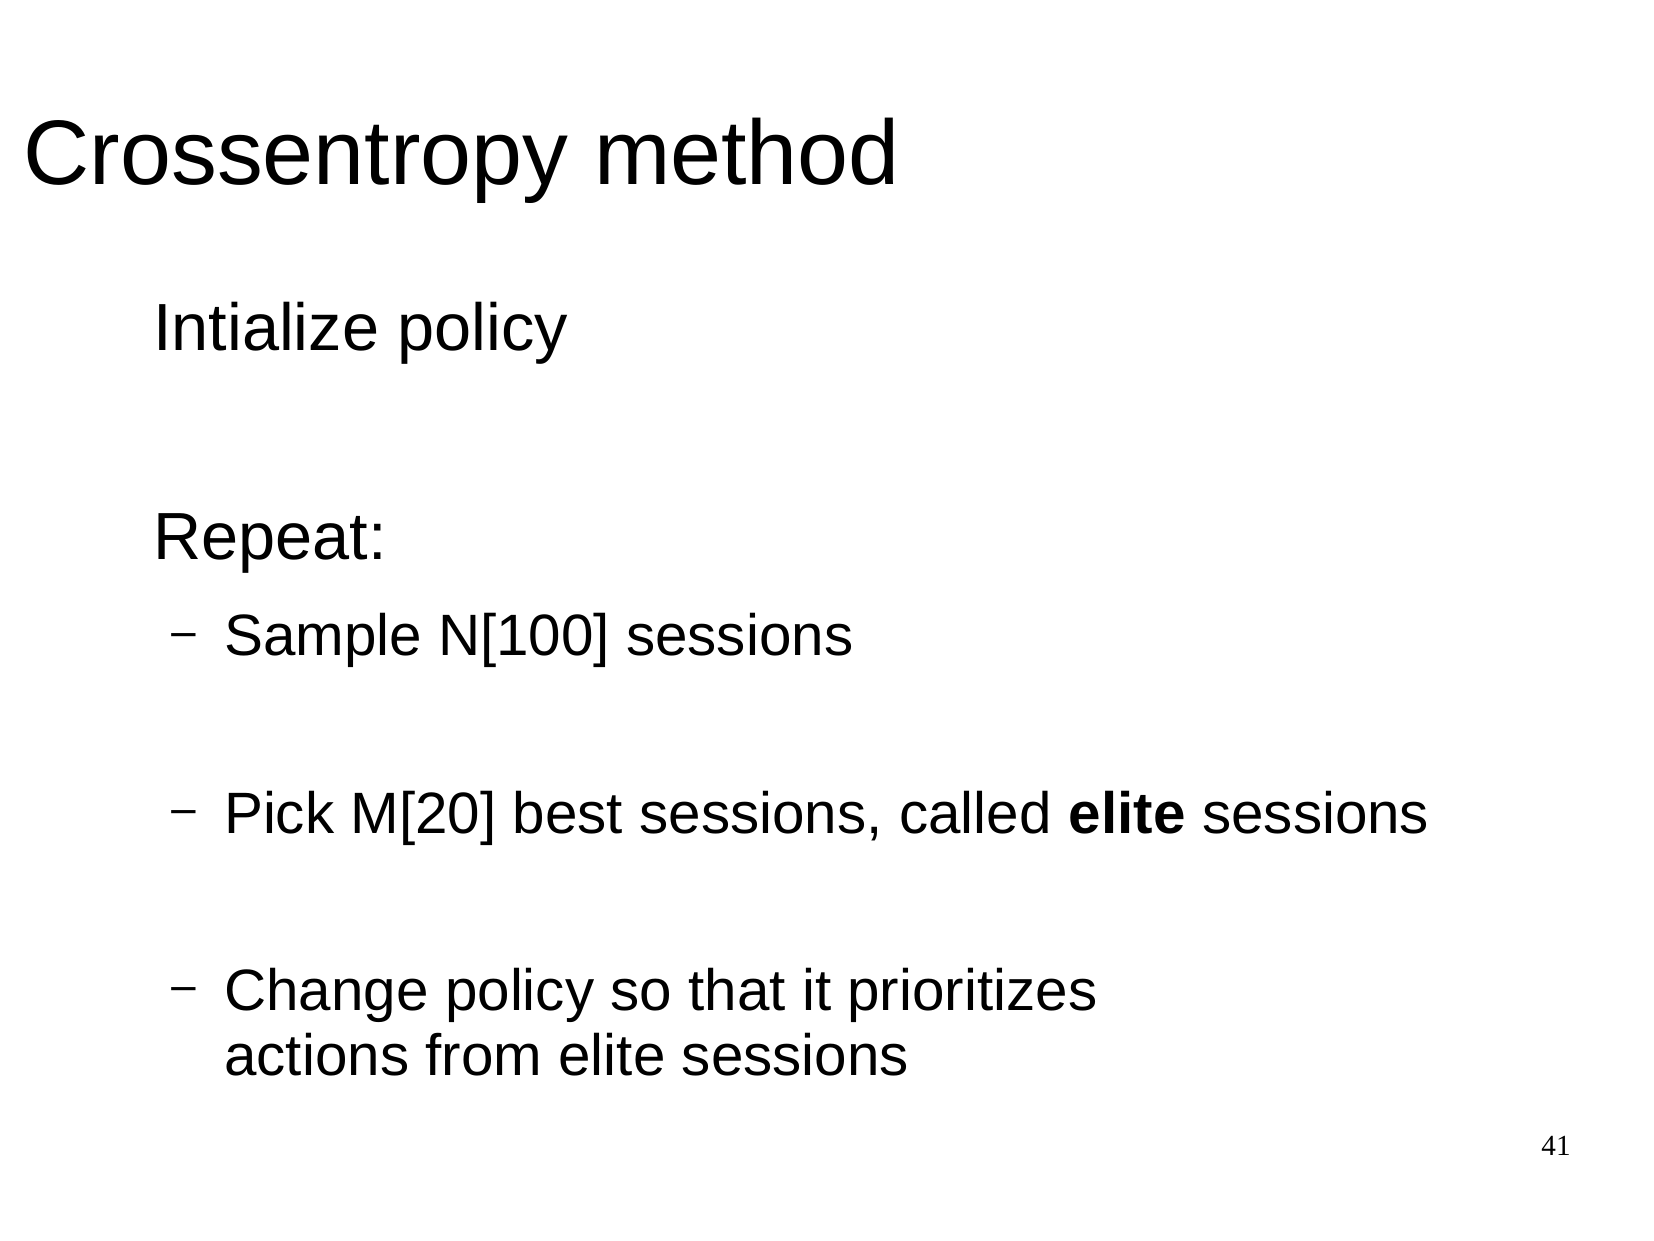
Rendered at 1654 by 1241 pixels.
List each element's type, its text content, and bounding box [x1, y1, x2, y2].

list Intialize policy Repeat: Sample N[100] sessions Pick M[20] best sessions, called elite sessions Change policy so that it prioritizes actions from elite sessions [82, 290, 1571, 1201]
title Crossentropy method [23, 49, 1512, 257]
